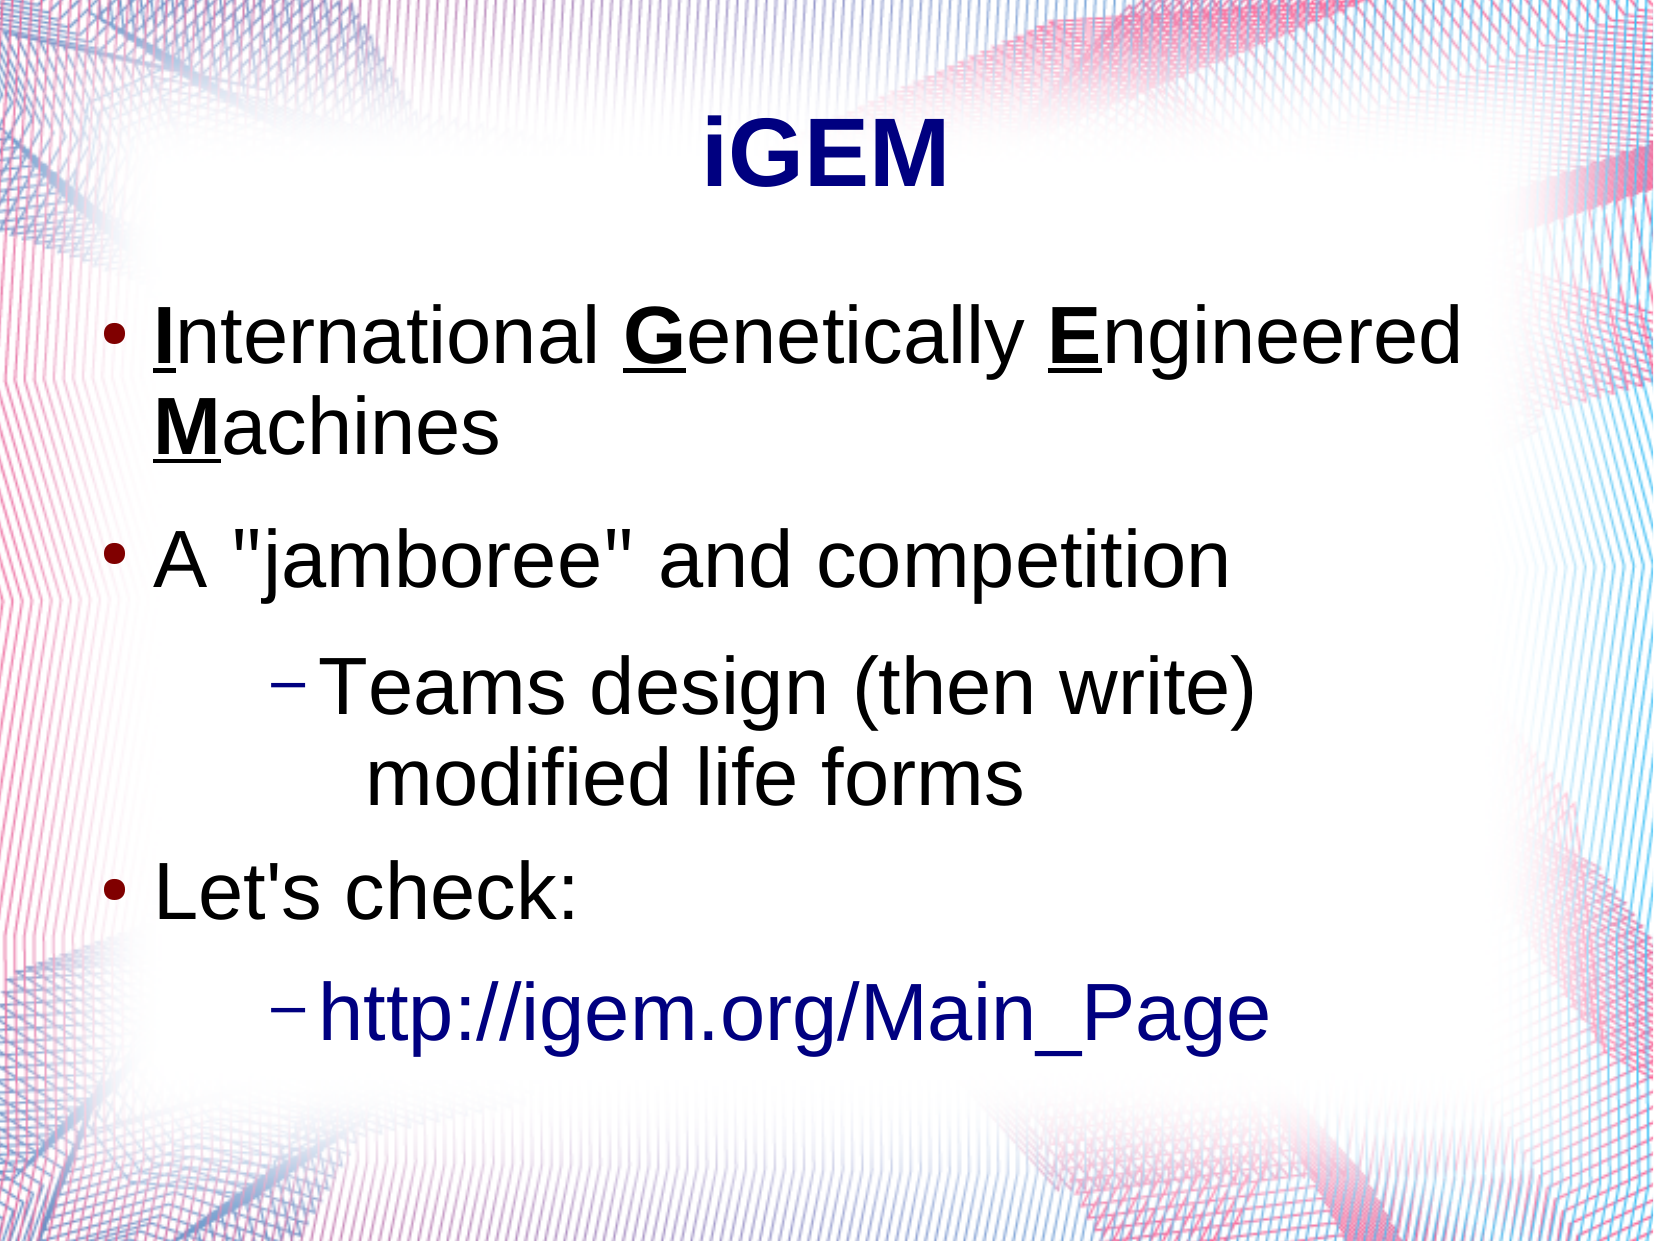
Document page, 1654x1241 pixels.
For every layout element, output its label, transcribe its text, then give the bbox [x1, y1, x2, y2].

list International Genetically Engineered Machines A "jamboree" and competition Teams design (then write) modified life forms Let's check: http://igem.org/Main_Page [82, 290, 1571, 1182]
title iGEM [82, 49, 1571, 257]
picture [0, 0, 1654, 1241]
